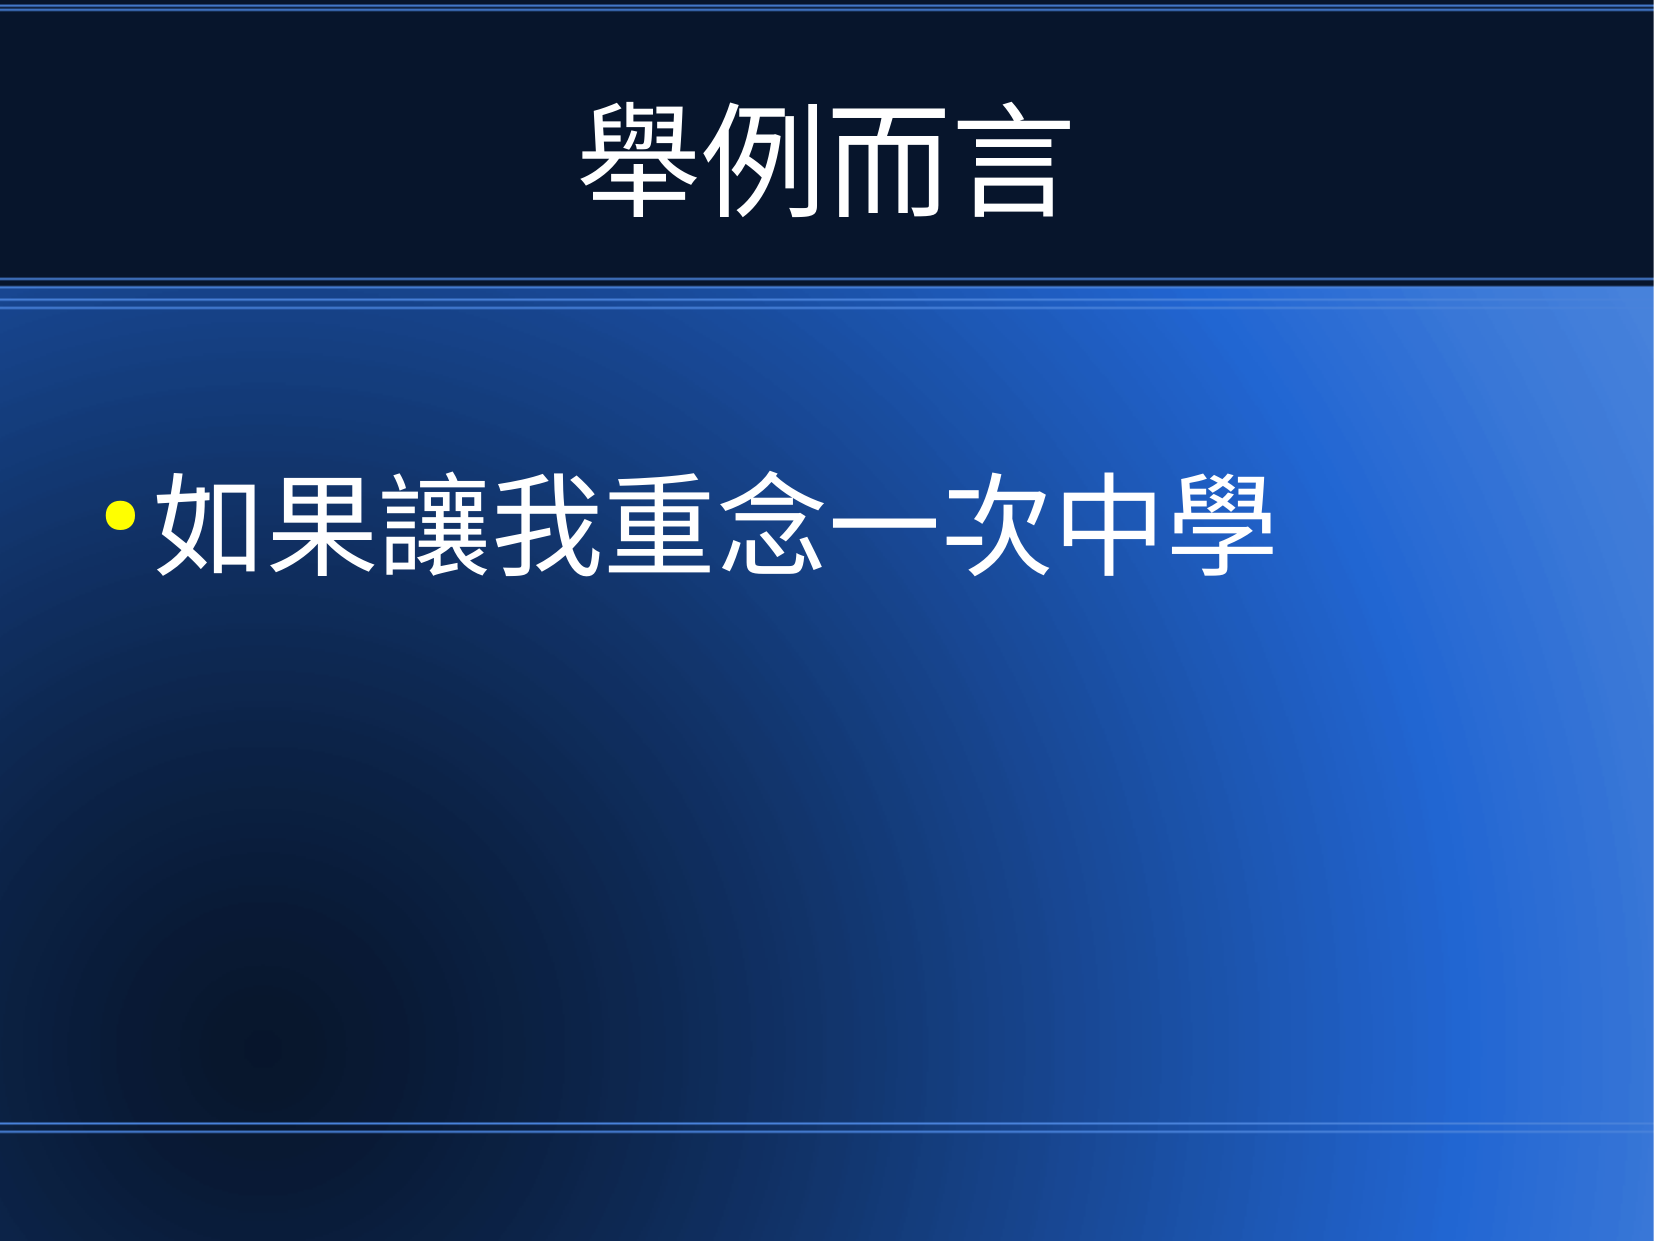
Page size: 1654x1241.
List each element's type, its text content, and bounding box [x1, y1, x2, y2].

picture [0, 0, 1654, 1241]
title 舉例而言 [82, 49, 1571, 257]
list 如果讓我重念一次中學 [82, 355, 1571, 1241]
